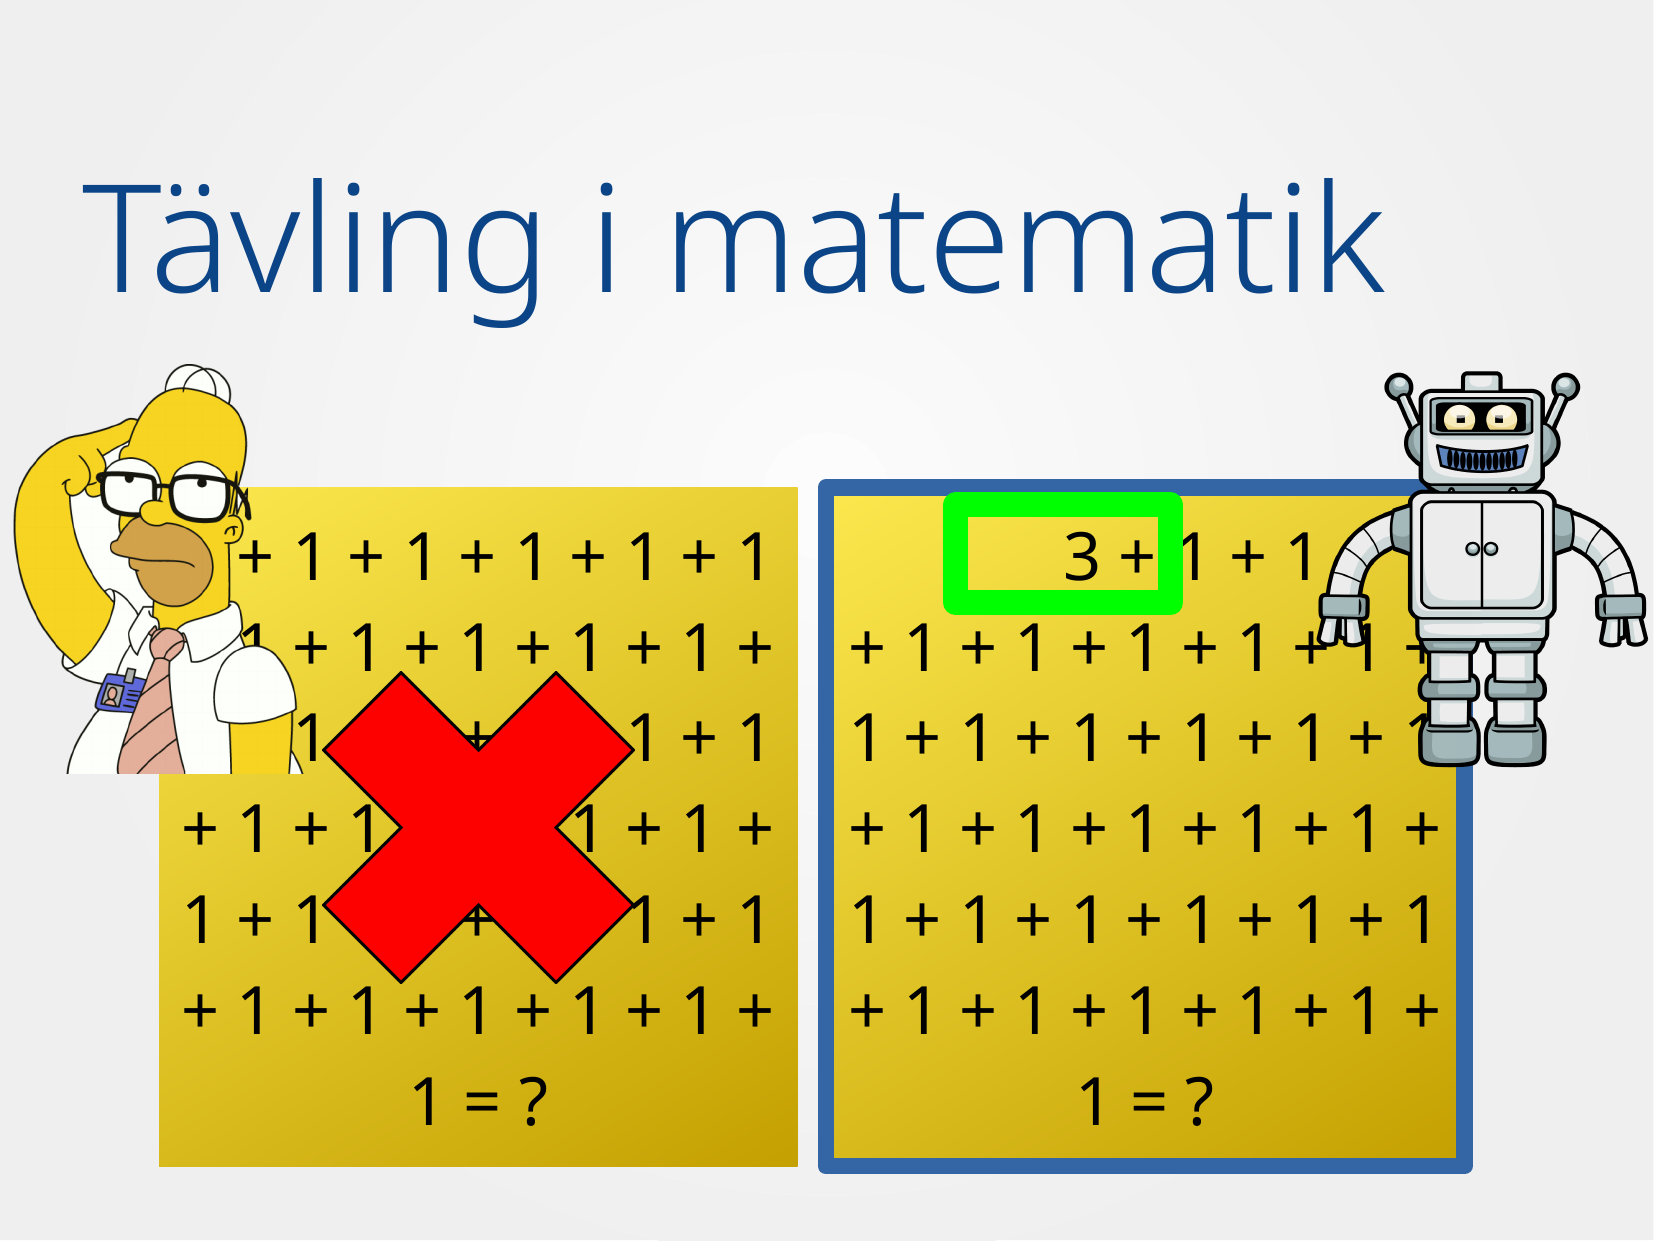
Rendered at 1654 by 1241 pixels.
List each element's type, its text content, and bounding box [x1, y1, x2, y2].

title Tävling i matematik [82, 80, 1654, 337]
list 3 + 1 + 1 + 1 + 1 + 1 + 1 + 1 + 1 + 1 + 1 + 1 + 1 + 1 + 1 + 1 + 1 + 1 + 1 + 1 + 1 + 1 + 1 + 1 + 1 + 1 + 1 + 1 + 1 + 1 + 1 + 1 = ? [825, 487, 1465, 1167]
picture [322, 671, 635, 984]
picture [1312, 364, 1653, 775]
list 1 + 1 + 1 + 1 + 1 + 1 + 1 + 1 + 1 + 1 + 1 + 1 + 1 + 1 + 1 + 1 + 1 + 1 + 1 + 1 + 1 + 1 + 1 + 1 + 1 + 1 + 1 + 1 + 1 + 1 + 1 + 1 + 1 + 1 = ? [159, 487, 798, 1167]
picture [0, 364, 313, 774]
